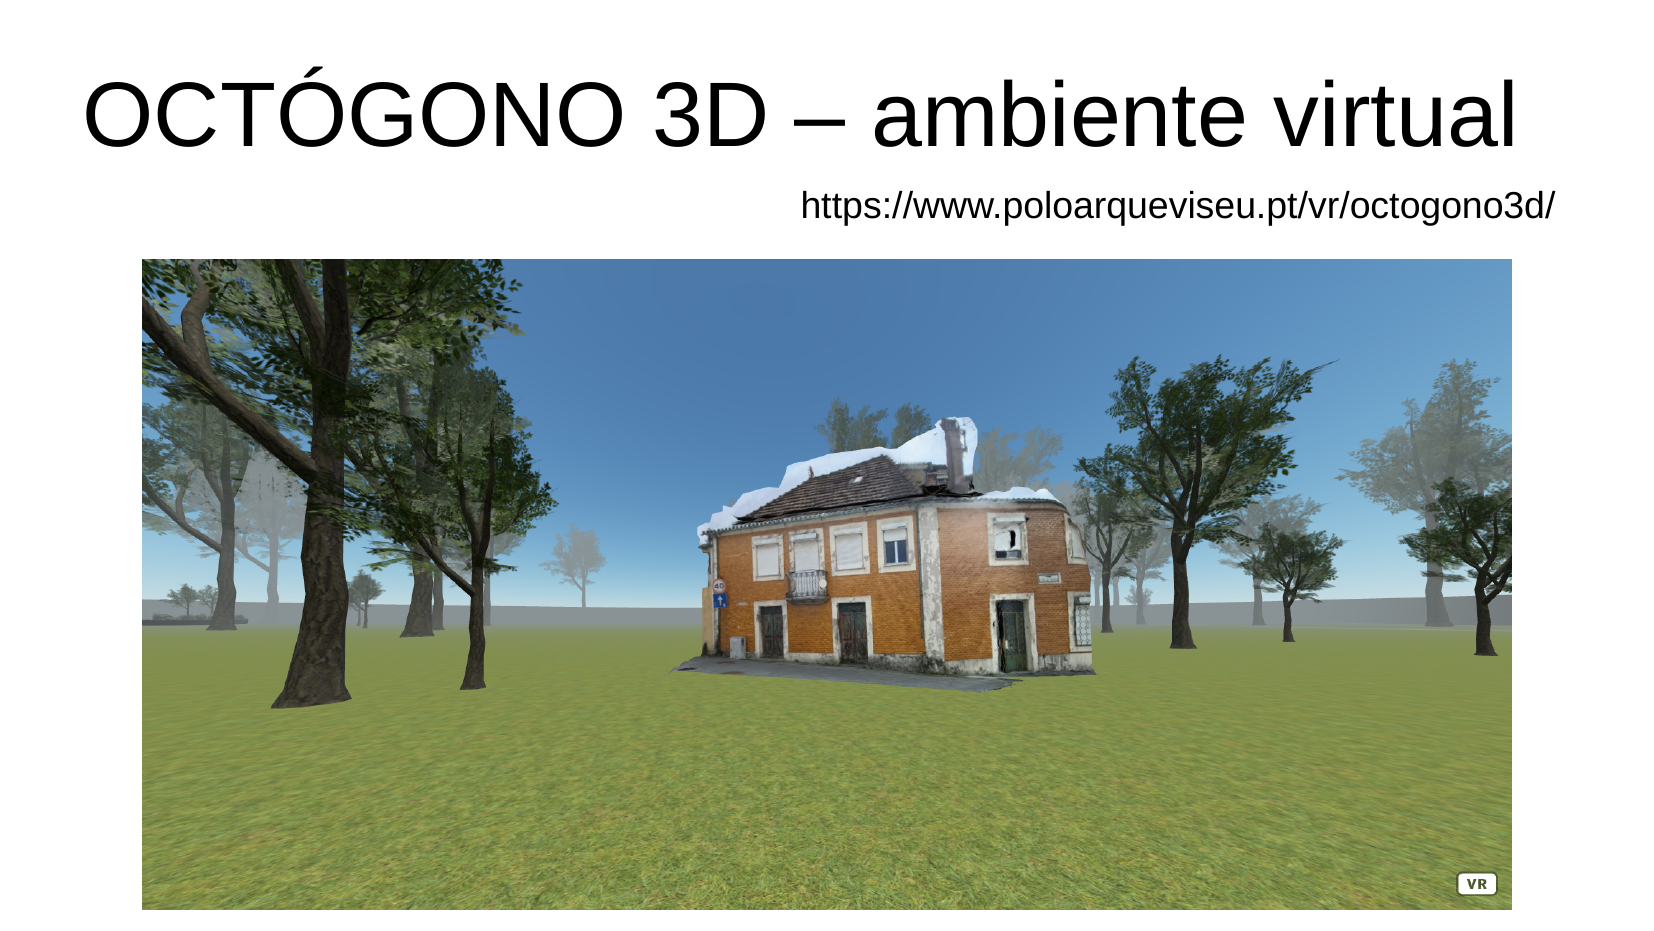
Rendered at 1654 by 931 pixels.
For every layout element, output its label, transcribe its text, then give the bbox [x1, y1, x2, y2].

title OCTÓGONO 3D – ambiente virtual [82, 37, 1571, 193]
text_box https://www.poloarqueviseu.pt/vr/octogono3d/ [785, 177, 1571, 235]
picture [142, 259, 1512, 910]
